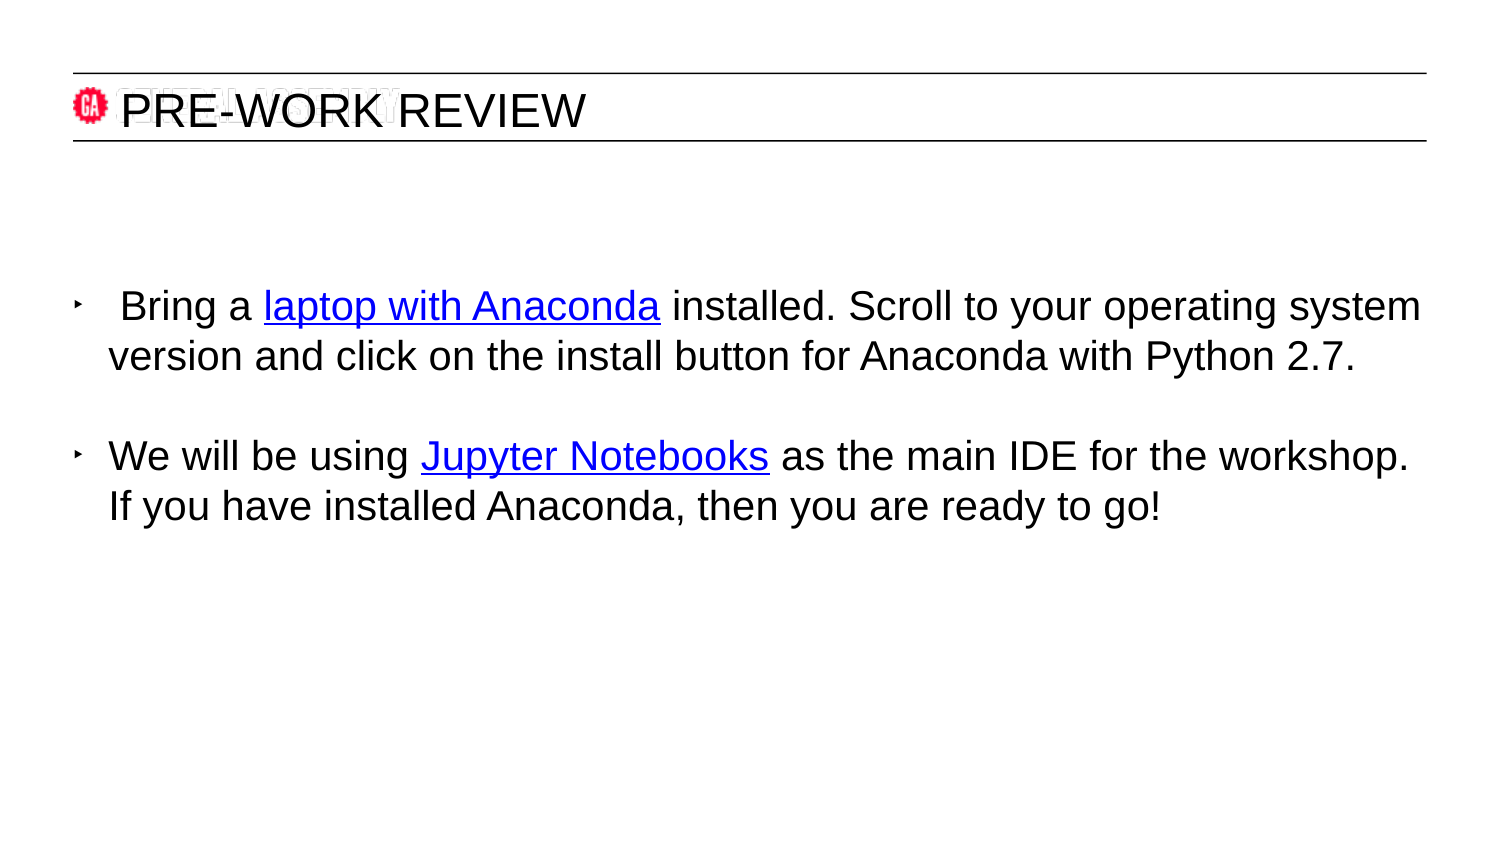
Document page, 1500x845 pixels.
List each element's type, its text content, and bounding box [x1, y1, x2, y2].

text_box PRE-WORK REVIEW [120, 79, 1011, 129]
picture [73, 87, 120, 124]
text_box Bring a laptop with Anaconda installed. Scroll to your operating system version and click on the install button for Anaconda with Python 2.7. We will be using Jupyter Notebooks as the main IDE for the workshop. If you have installed Anaconda, then you are ready to go! [72, 278, 1427, 719]
